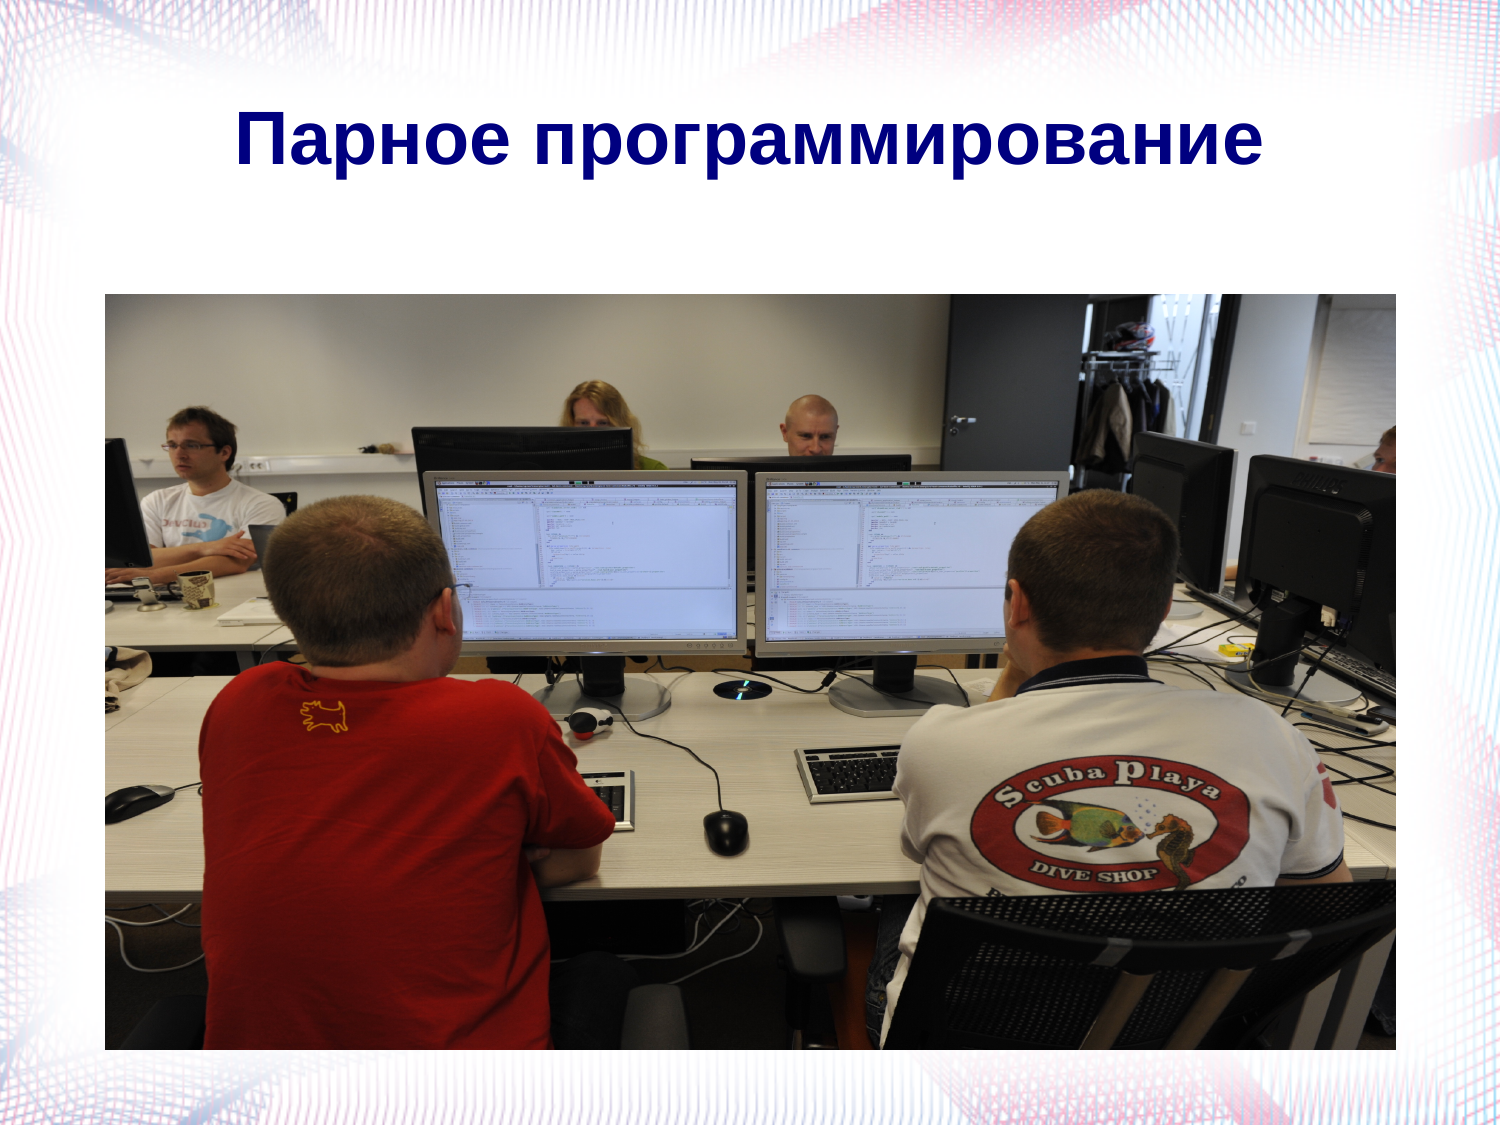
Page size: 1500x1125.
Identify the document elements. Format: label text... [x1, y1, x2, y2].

picture [0, 0, 1500, 1125]
title Парное программирование [75, 44, 1425, 233]
